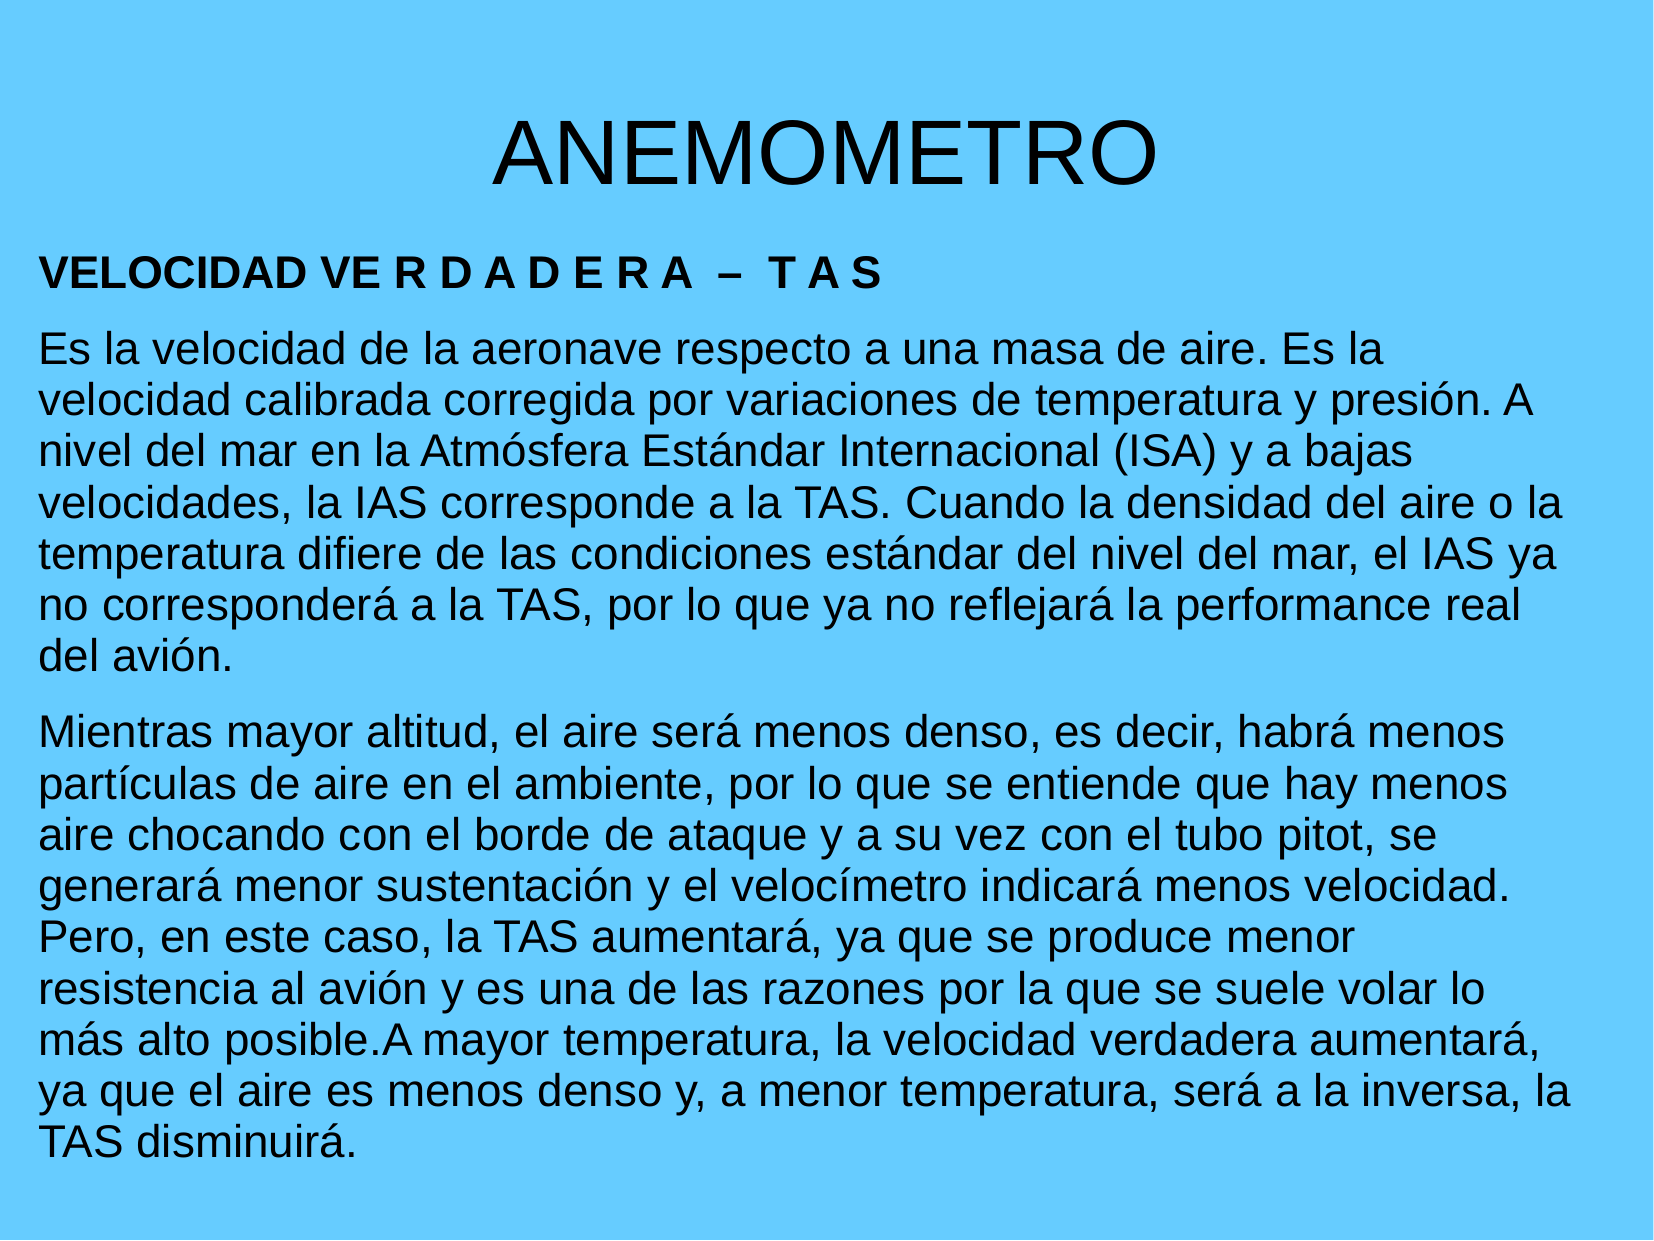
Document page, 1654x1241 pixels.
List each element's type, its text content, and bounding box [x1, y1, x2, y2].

text_box VELOCIDAD VE R D A D E R A – T A S Es la velocidad de la aeronave respecto a una masa de aire. Es la velocidad calibrada corregida por variaciones de temperatura y presión. A nivel del mar en la Atmósfera Estándar Internacional (ISA) y a bajas velocidades, la IAS corresponde a la TAS. Cuando la densidad del aire o la temperatura difiere de las condiciones estándar del nivel del mar, el IAS ya no corresponderá a la TAS, por lo que ya no reflejará la performance real del avión. Mientras mayor altitud, el aire será menos denso, es decir, habrá menos partículas de aire en el ambiente, por lo que se entiende que hay menos aire chocando con el borde de ataque y a su vez con el tubo pitot, se generará menor sustentación y el velocímetro indicará menos velocidad. Pero, en este caso, la TAS aumentará, ya que se produce menor resistencia al avión y es una de las razones por la que se suele volar lo más alto posible.A mayor temperatura, la velocidad verdadera aumentará, ya que el aire es menos denso y, a menor temperatura, será a la inversa, la TAS disminuirá. [23, 239, 1594, 1241]
title ANEMOMETRO [82, 49, 1571, 239]
